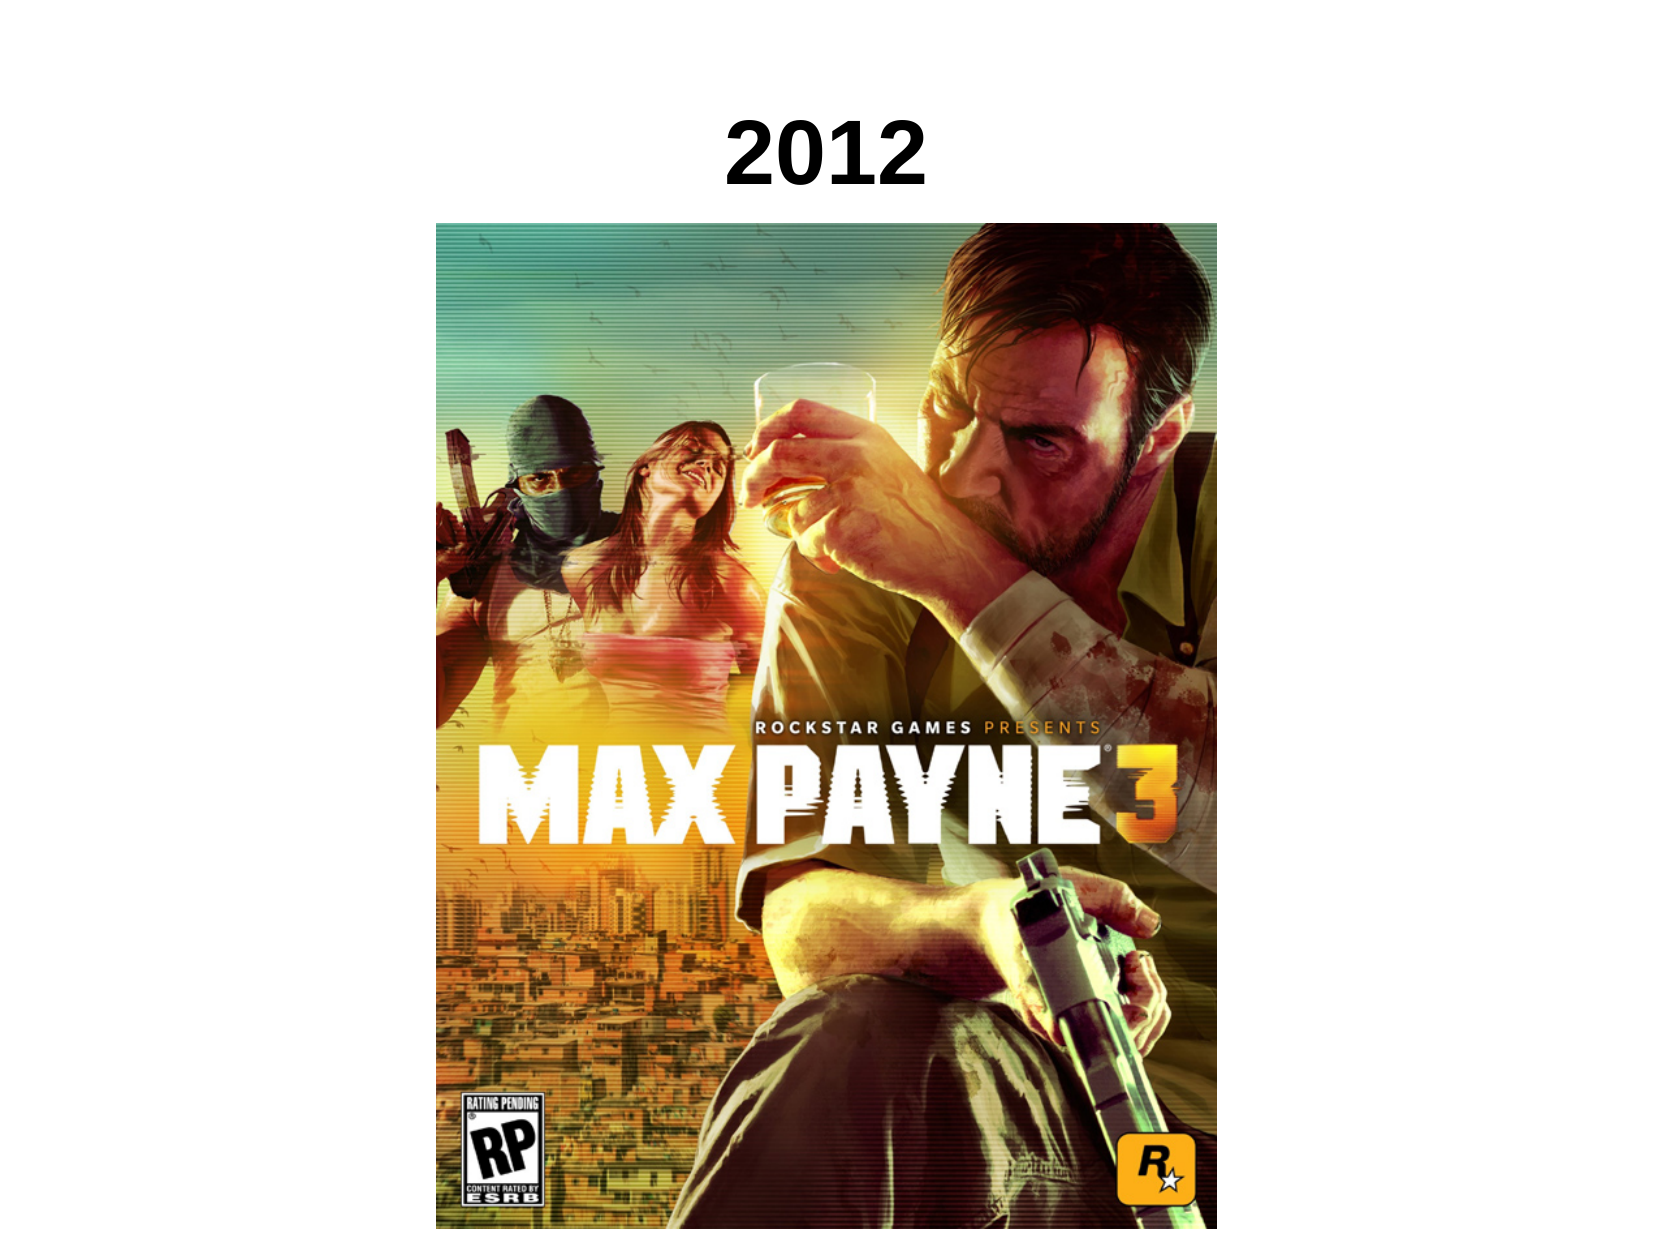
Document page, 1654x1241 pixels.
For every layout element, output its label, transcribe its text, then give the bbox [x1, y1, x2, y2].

title 2012 [82, 49, 1571, 257]
picture [436, 223, 1217, 1229]
